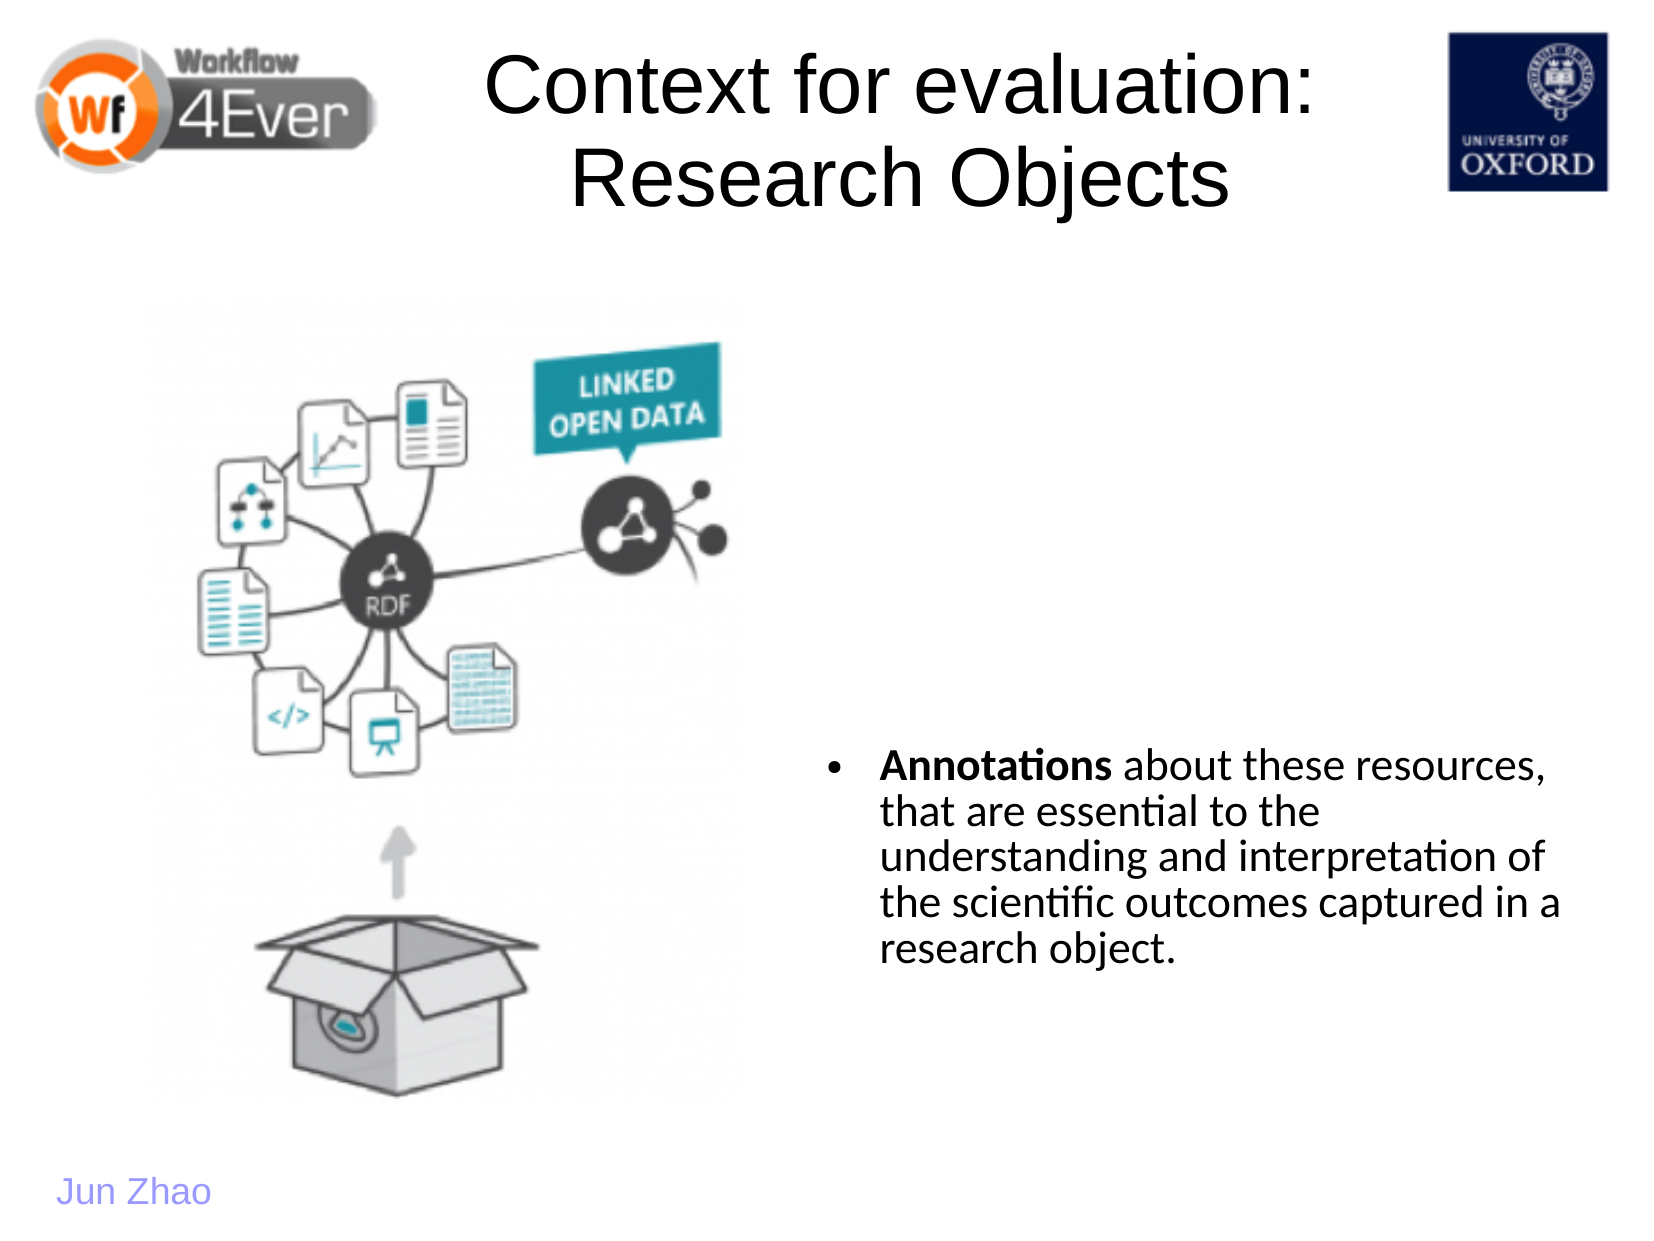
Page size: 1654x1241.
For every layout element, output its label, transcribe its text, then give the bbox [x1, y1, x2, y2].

picture [29, 33, 354, 181]
list Data used or results produced in an experiment study Methods employed to produce and analyse that data Provenance and setting information about the experiments People involved in the investigation Annotations about these resources, that are essential to the understanding and interpretation of the scientific outcomes captured in a research object. [808, 307, 1584, 1127]
title Context for evaluation: Research Objects [354, 31, 1447, 231]
picture [1446, 29, 1612, 194]
picture [82, 293, 809, 1106]
text_box Jun Zhao [41, 1163, 455, 1221]
